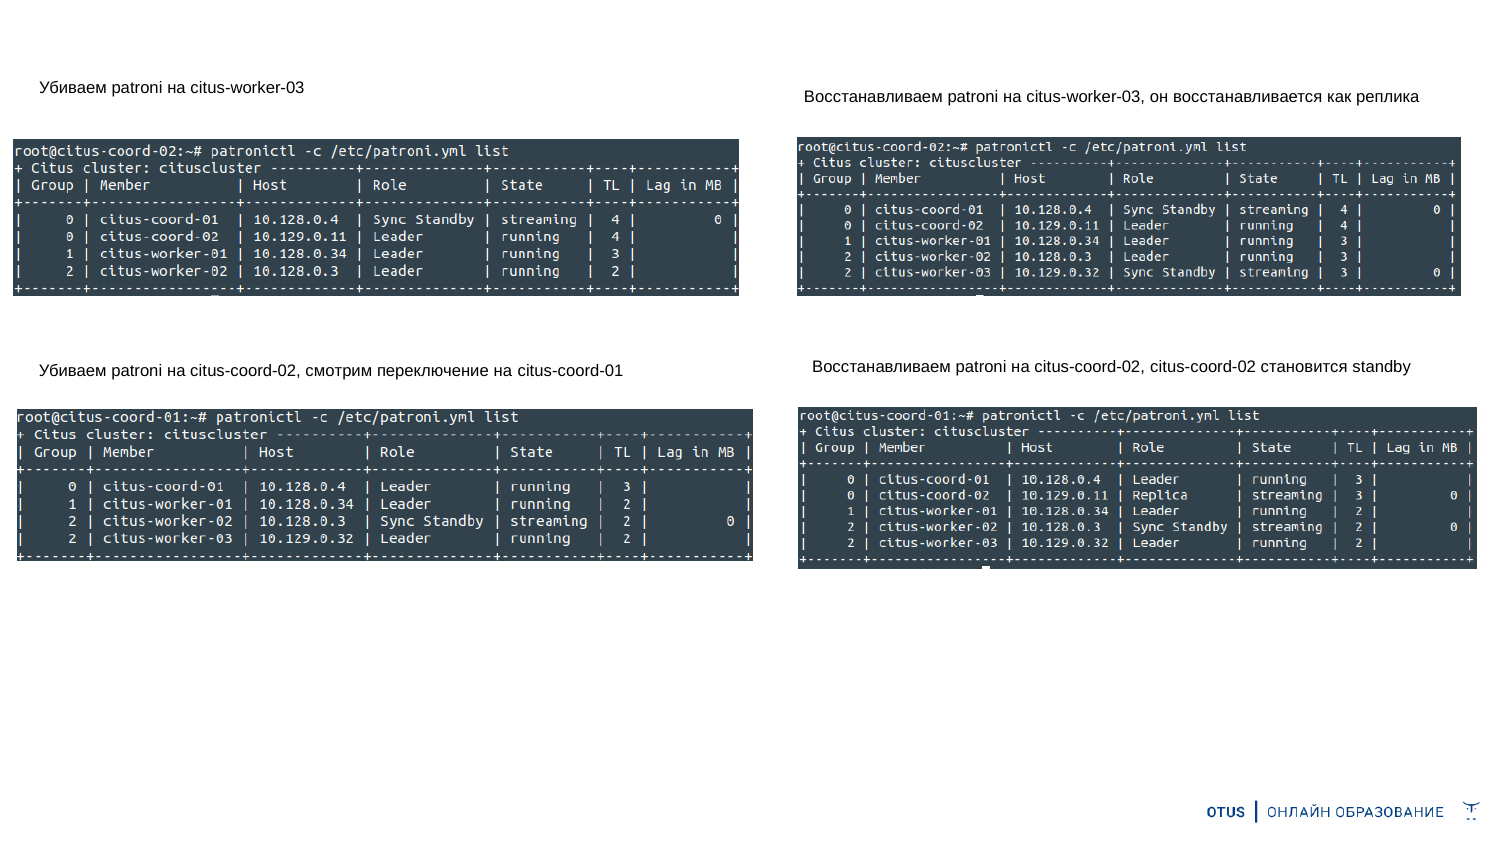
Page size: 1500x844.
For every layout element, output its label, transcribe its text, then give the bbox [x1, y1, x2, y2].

text_box Восстанавливаем patroni на citus-worker-03, он восстанавливается как реплика [789, 80, 1436, 114]
text_box Восстанавливаем patroni на citus-coord-02, citus-coord-02 становится standby [797, 350, 1427, 384]
picture [0, 0, 1500, 844]
text_box Убиваем patroni на citus-worker-03 [24, 71, 320, 105]
text_box Убиваем patroni на citus-coord-02, смотрим переключение на citus-coord-01 [24, 354, 644, 388]
